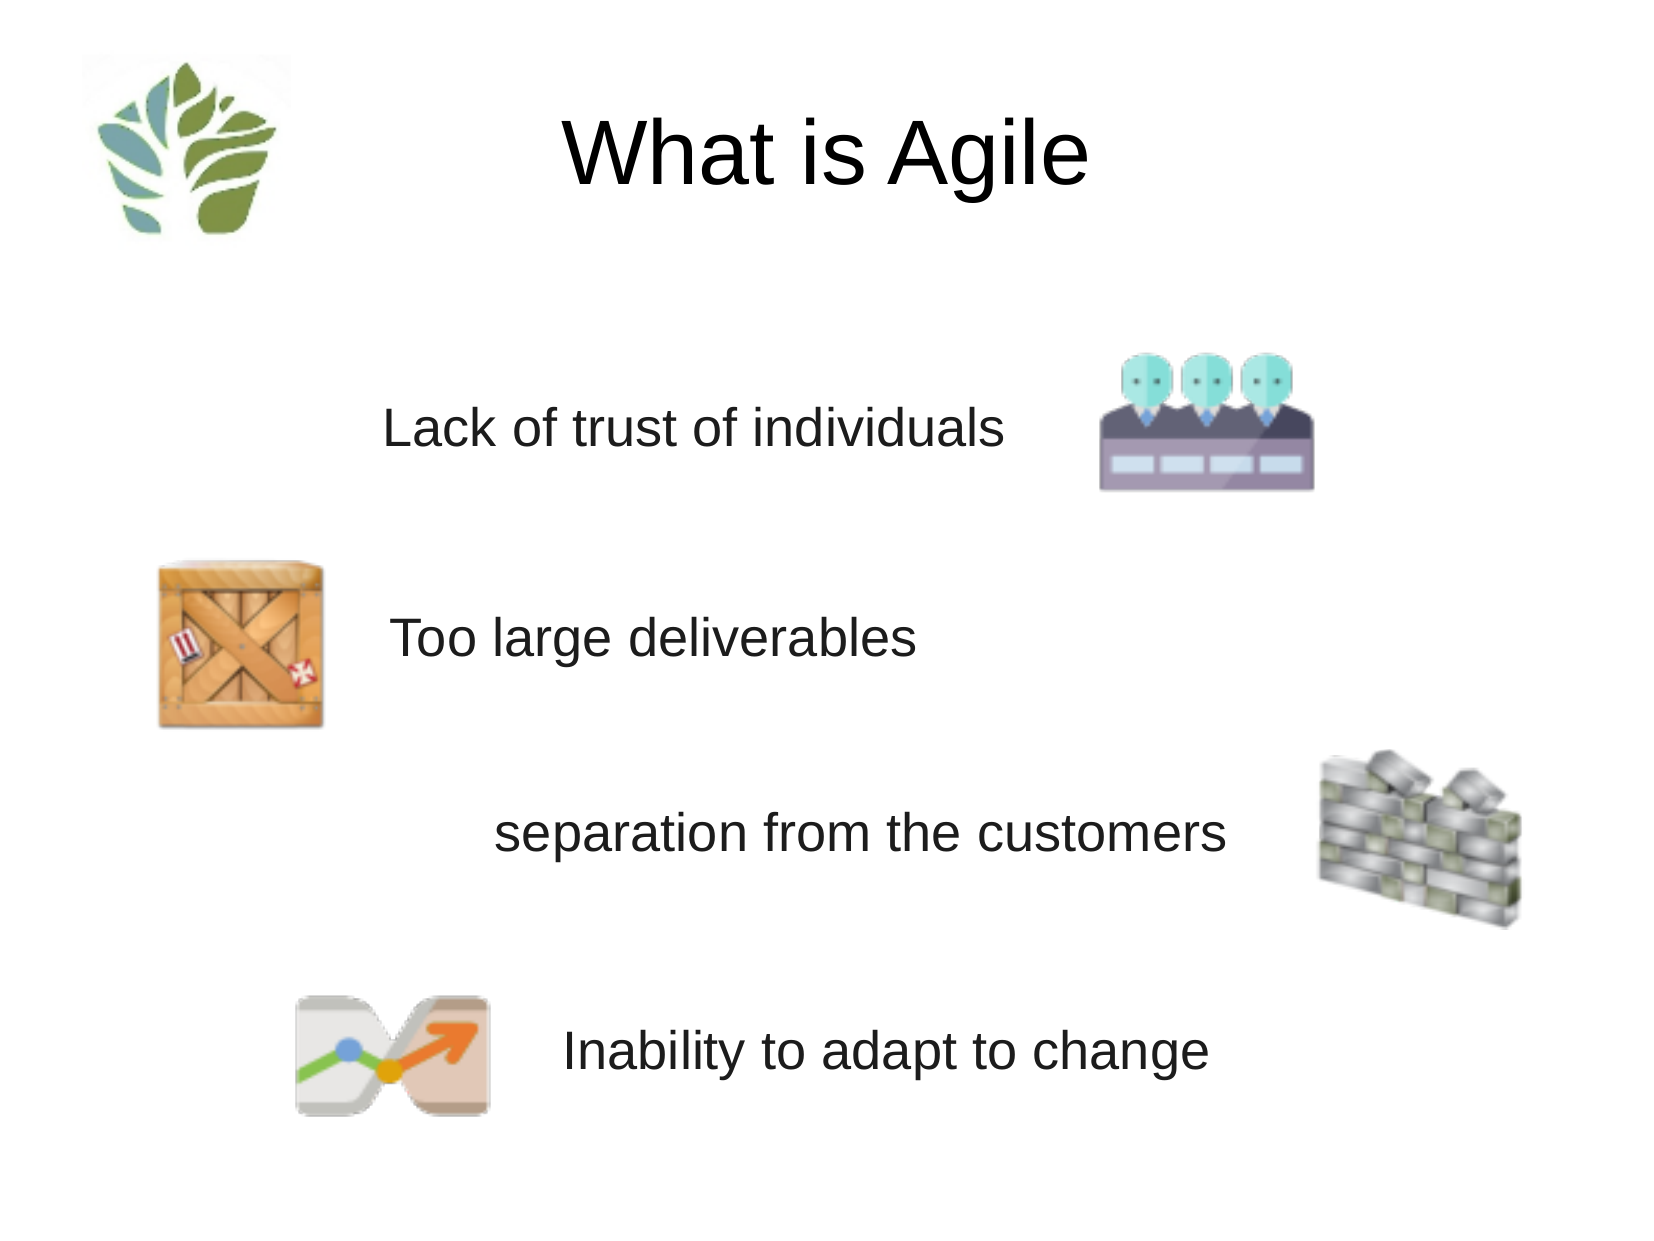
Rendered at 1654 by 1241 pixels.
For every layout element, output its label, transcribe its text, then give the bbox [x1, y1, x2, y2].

text_box Too large deliverables [375, 600, 1261, 676]
text_box Lack of trust of individuals [367, 389, 1095, 466]
text_box separation from the customers [480, 795, 1305, 871]
picture [285, 959, 503, 1156]
title What is Agile [291, 49, 1571, 257]
picture [150, 554, 331, 736]
picture [1095, 329, 1321, 511]
picture [82, 49, 291, 258]
picture [1305, 749, 1538, 931]
text_box Inability to adapt to change [547, 1012, 1433, 1089]
